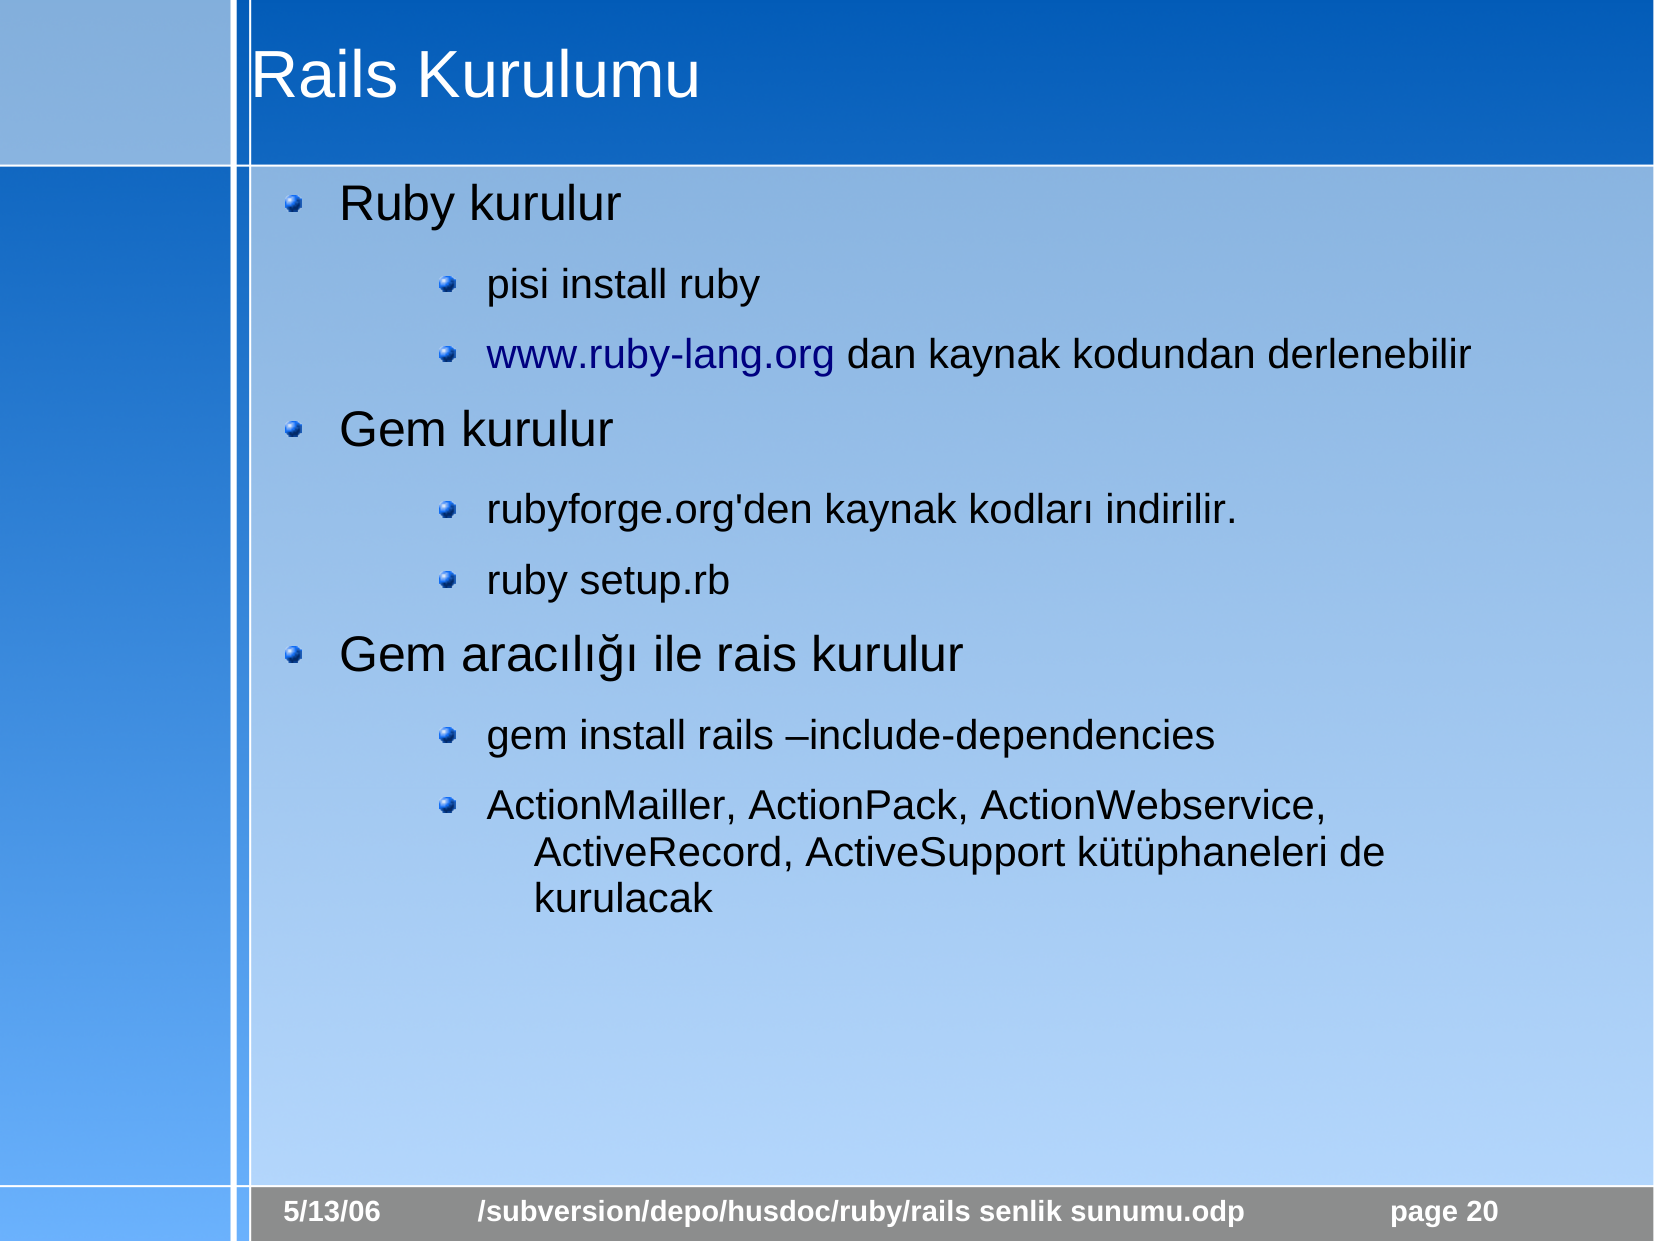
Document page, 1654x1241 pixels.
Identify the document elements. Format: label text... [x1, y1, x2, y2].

list Ruby kurulur pisi install ruby www.ruby-lang.org dan kaynak kodundan derlenebilir Gem kurulur rubyforge.org'den kaynak kodları indirilir. ruby setup.rb Gem aracılığı ile rais kurulur gem install rails –include-dependencies ActionMailler, ActionPack, ActionWebservice, ActiveRecord, ActiveSupport kütüphaneleri de kurulacak [250, 175, 1477, 1051]
picture [0, 0, 1654, 1241]
title Rails Kurulumu [250, 11, 1477, 137]
